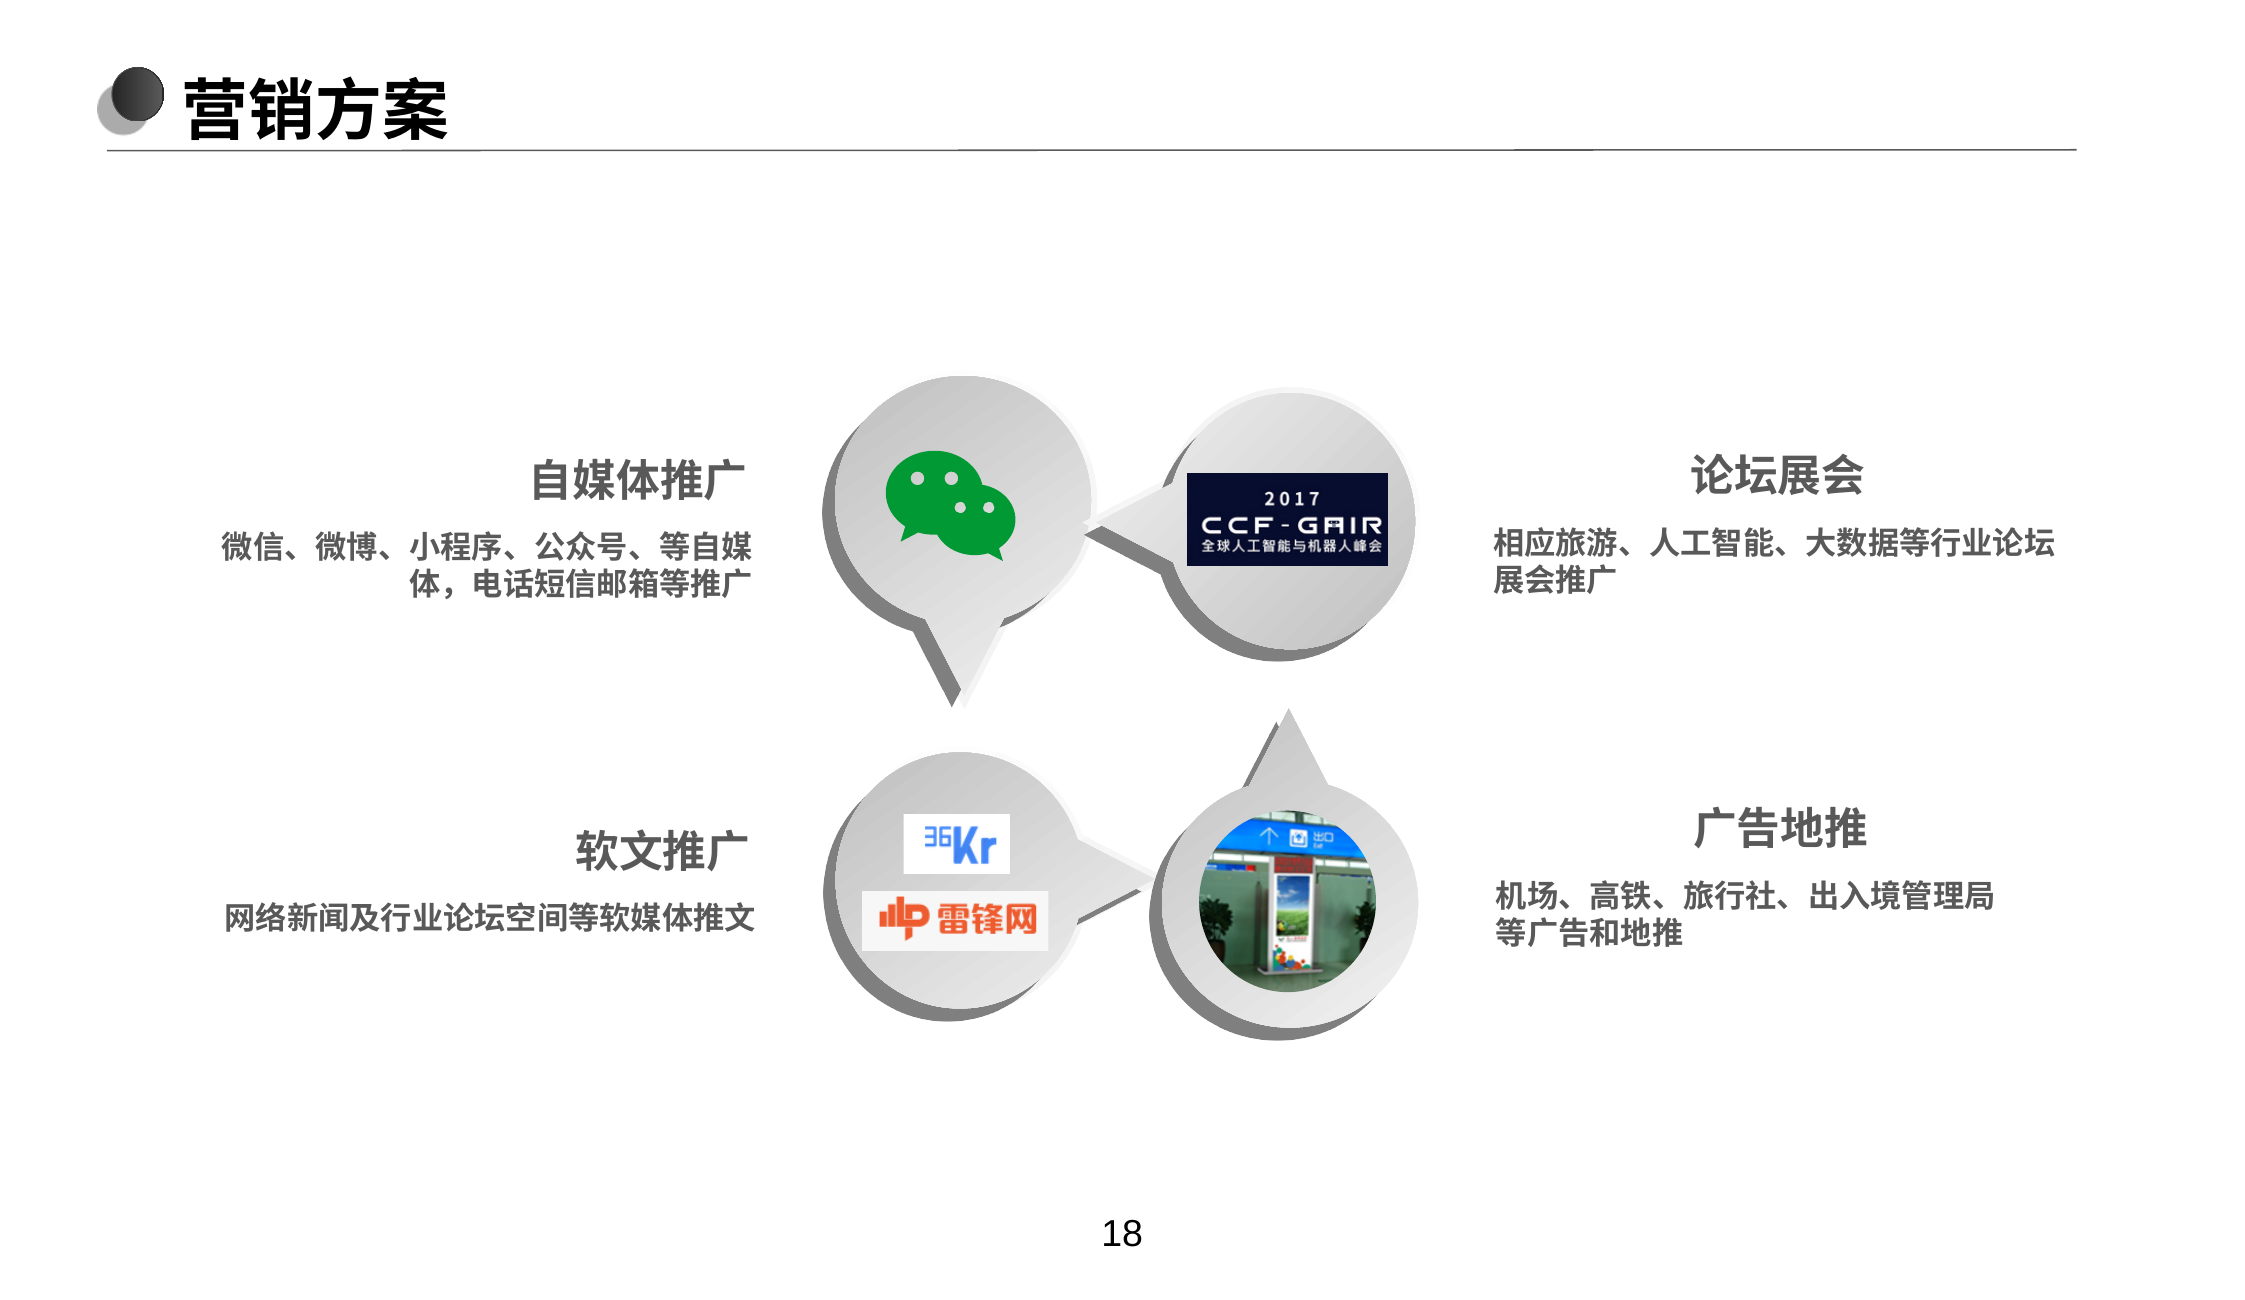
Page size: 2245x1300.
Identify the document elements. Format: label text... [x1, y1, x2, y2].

text_box 营销方案 [285, 103, 303, 108]
text_box 营销方案 [285, 115, 303, 120]
text_box [829, 708, 1419, 1028]
text_box 自媒体推广 [178, 452, 748, 505]
text_box 营销方案 [340, 112, 364, 122]
text_box [829, 370, 1421, 709]
text_box 18 [1086, 1204, 1158, 1262]
text_box 网络新闻及行业论坛空间等软媒体推文 [180, 898, 756, 980]
text_box 微信、微博、小程序、公众号、等自媒体，电话短信邮箱等推广 [178, 527, 753, 609]
text_box 相应旅游、人工智能、大数据等行业论坛 展会推广 [1493, 522, 2069, 605]
text_box 机场、高铁、旅行社、出入境管理局 等广告和地推 [1495, 875, 2071, 958]
text_box 论坛展会 [1493, 448, 2063, 501]
text_box 广告地推 [1495, 800, 2066, 853]
picture [1187, 473, 1388, 566]
text_box 软文推广 [180, 823, 751, 876]
picture [903, 814, 1010, 874]
text_box [111, 67, 164, 122]
picture [862, 891, 1049, 951]
text_box 营销方案 [164, 59, 650, 122]
